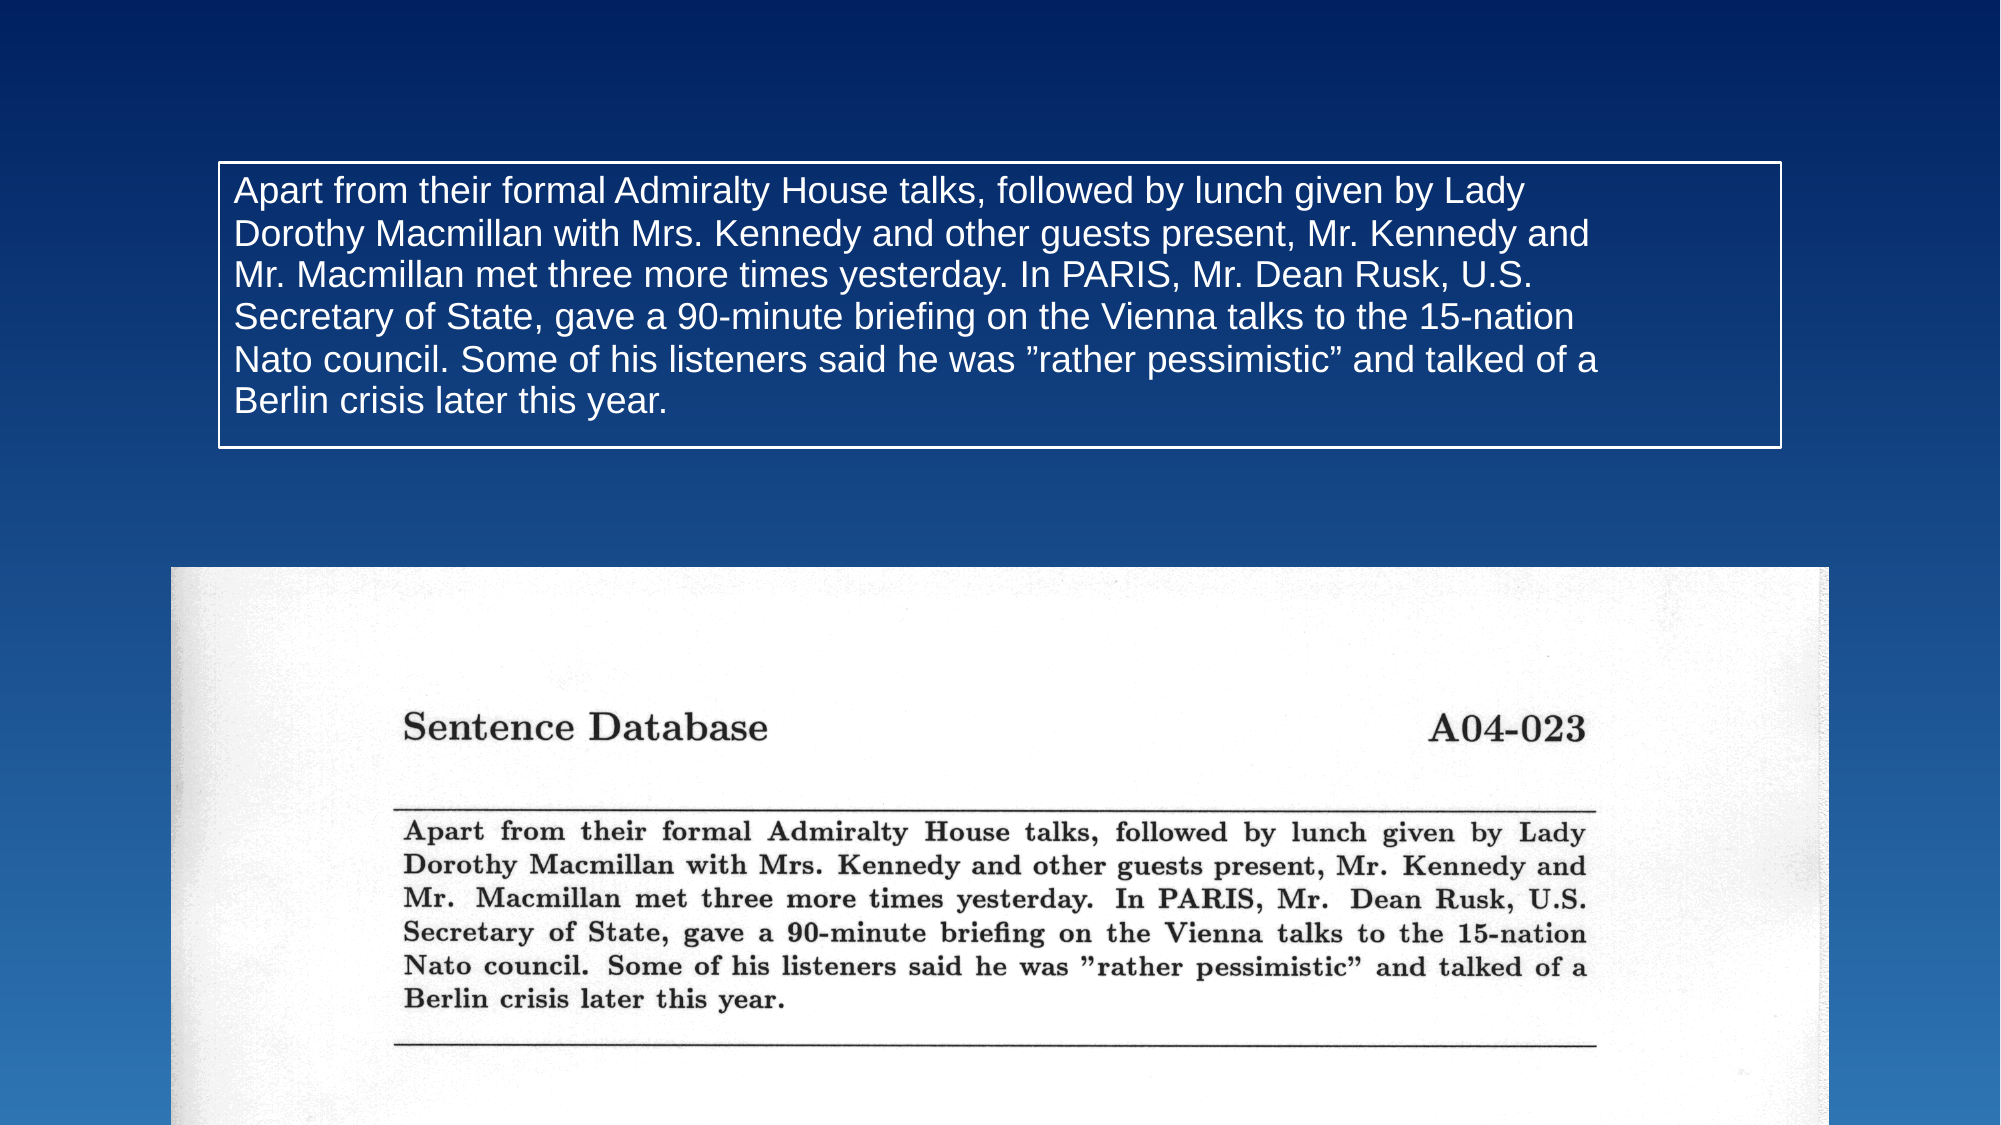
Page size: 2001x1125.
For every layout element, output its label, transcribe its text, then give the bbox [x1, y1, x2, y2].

text_box Apart from their formal Admiralty House talks, followed by lunch given by Lady Dorothy Macmillan with Mrs. Kennedy and other guests present, Mr. Kennedy and Mr. Macmillan met three more times yesterday. In PARIS, Mr. Dean Rusk, U.S. Secretary of State, gave a 90-minute briefing on the Vienna talks to the 15-nation Nato council. Some of his listeners said he was ”rather pessimistic” and talked of a Berlin crisis later this year. [218, 162, 1782, 448]
picture [171, 567, 1829, 1125]
